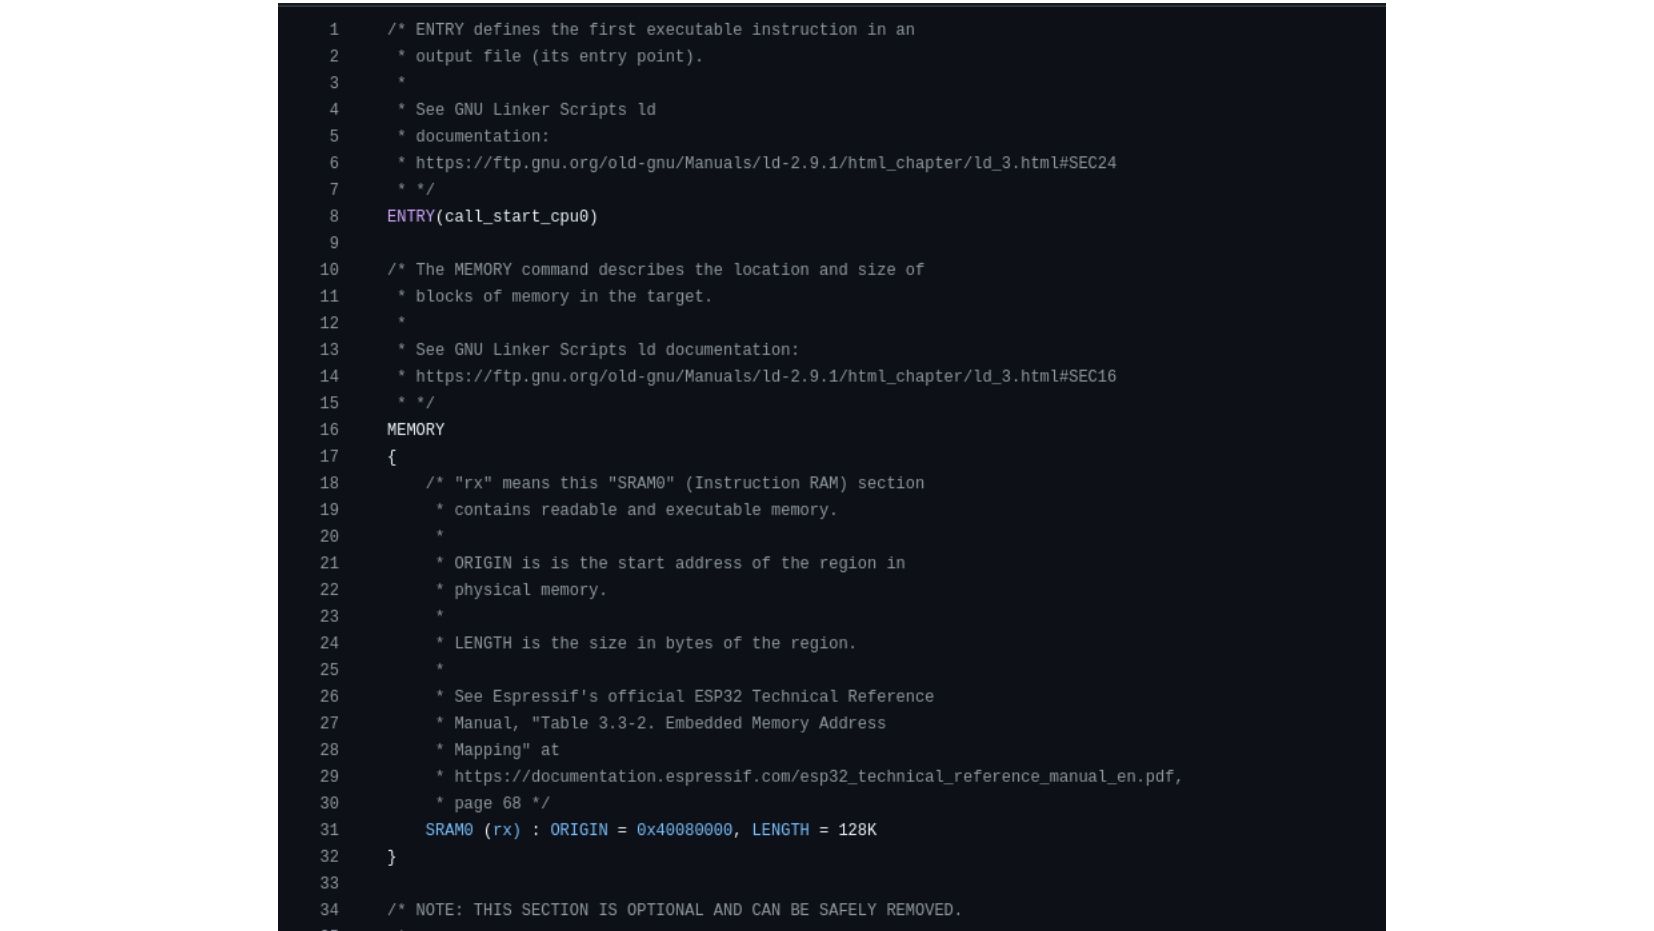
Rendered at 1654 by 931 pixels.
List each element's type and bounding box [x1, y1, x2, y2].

picture [278, 3, 1386, 931]
